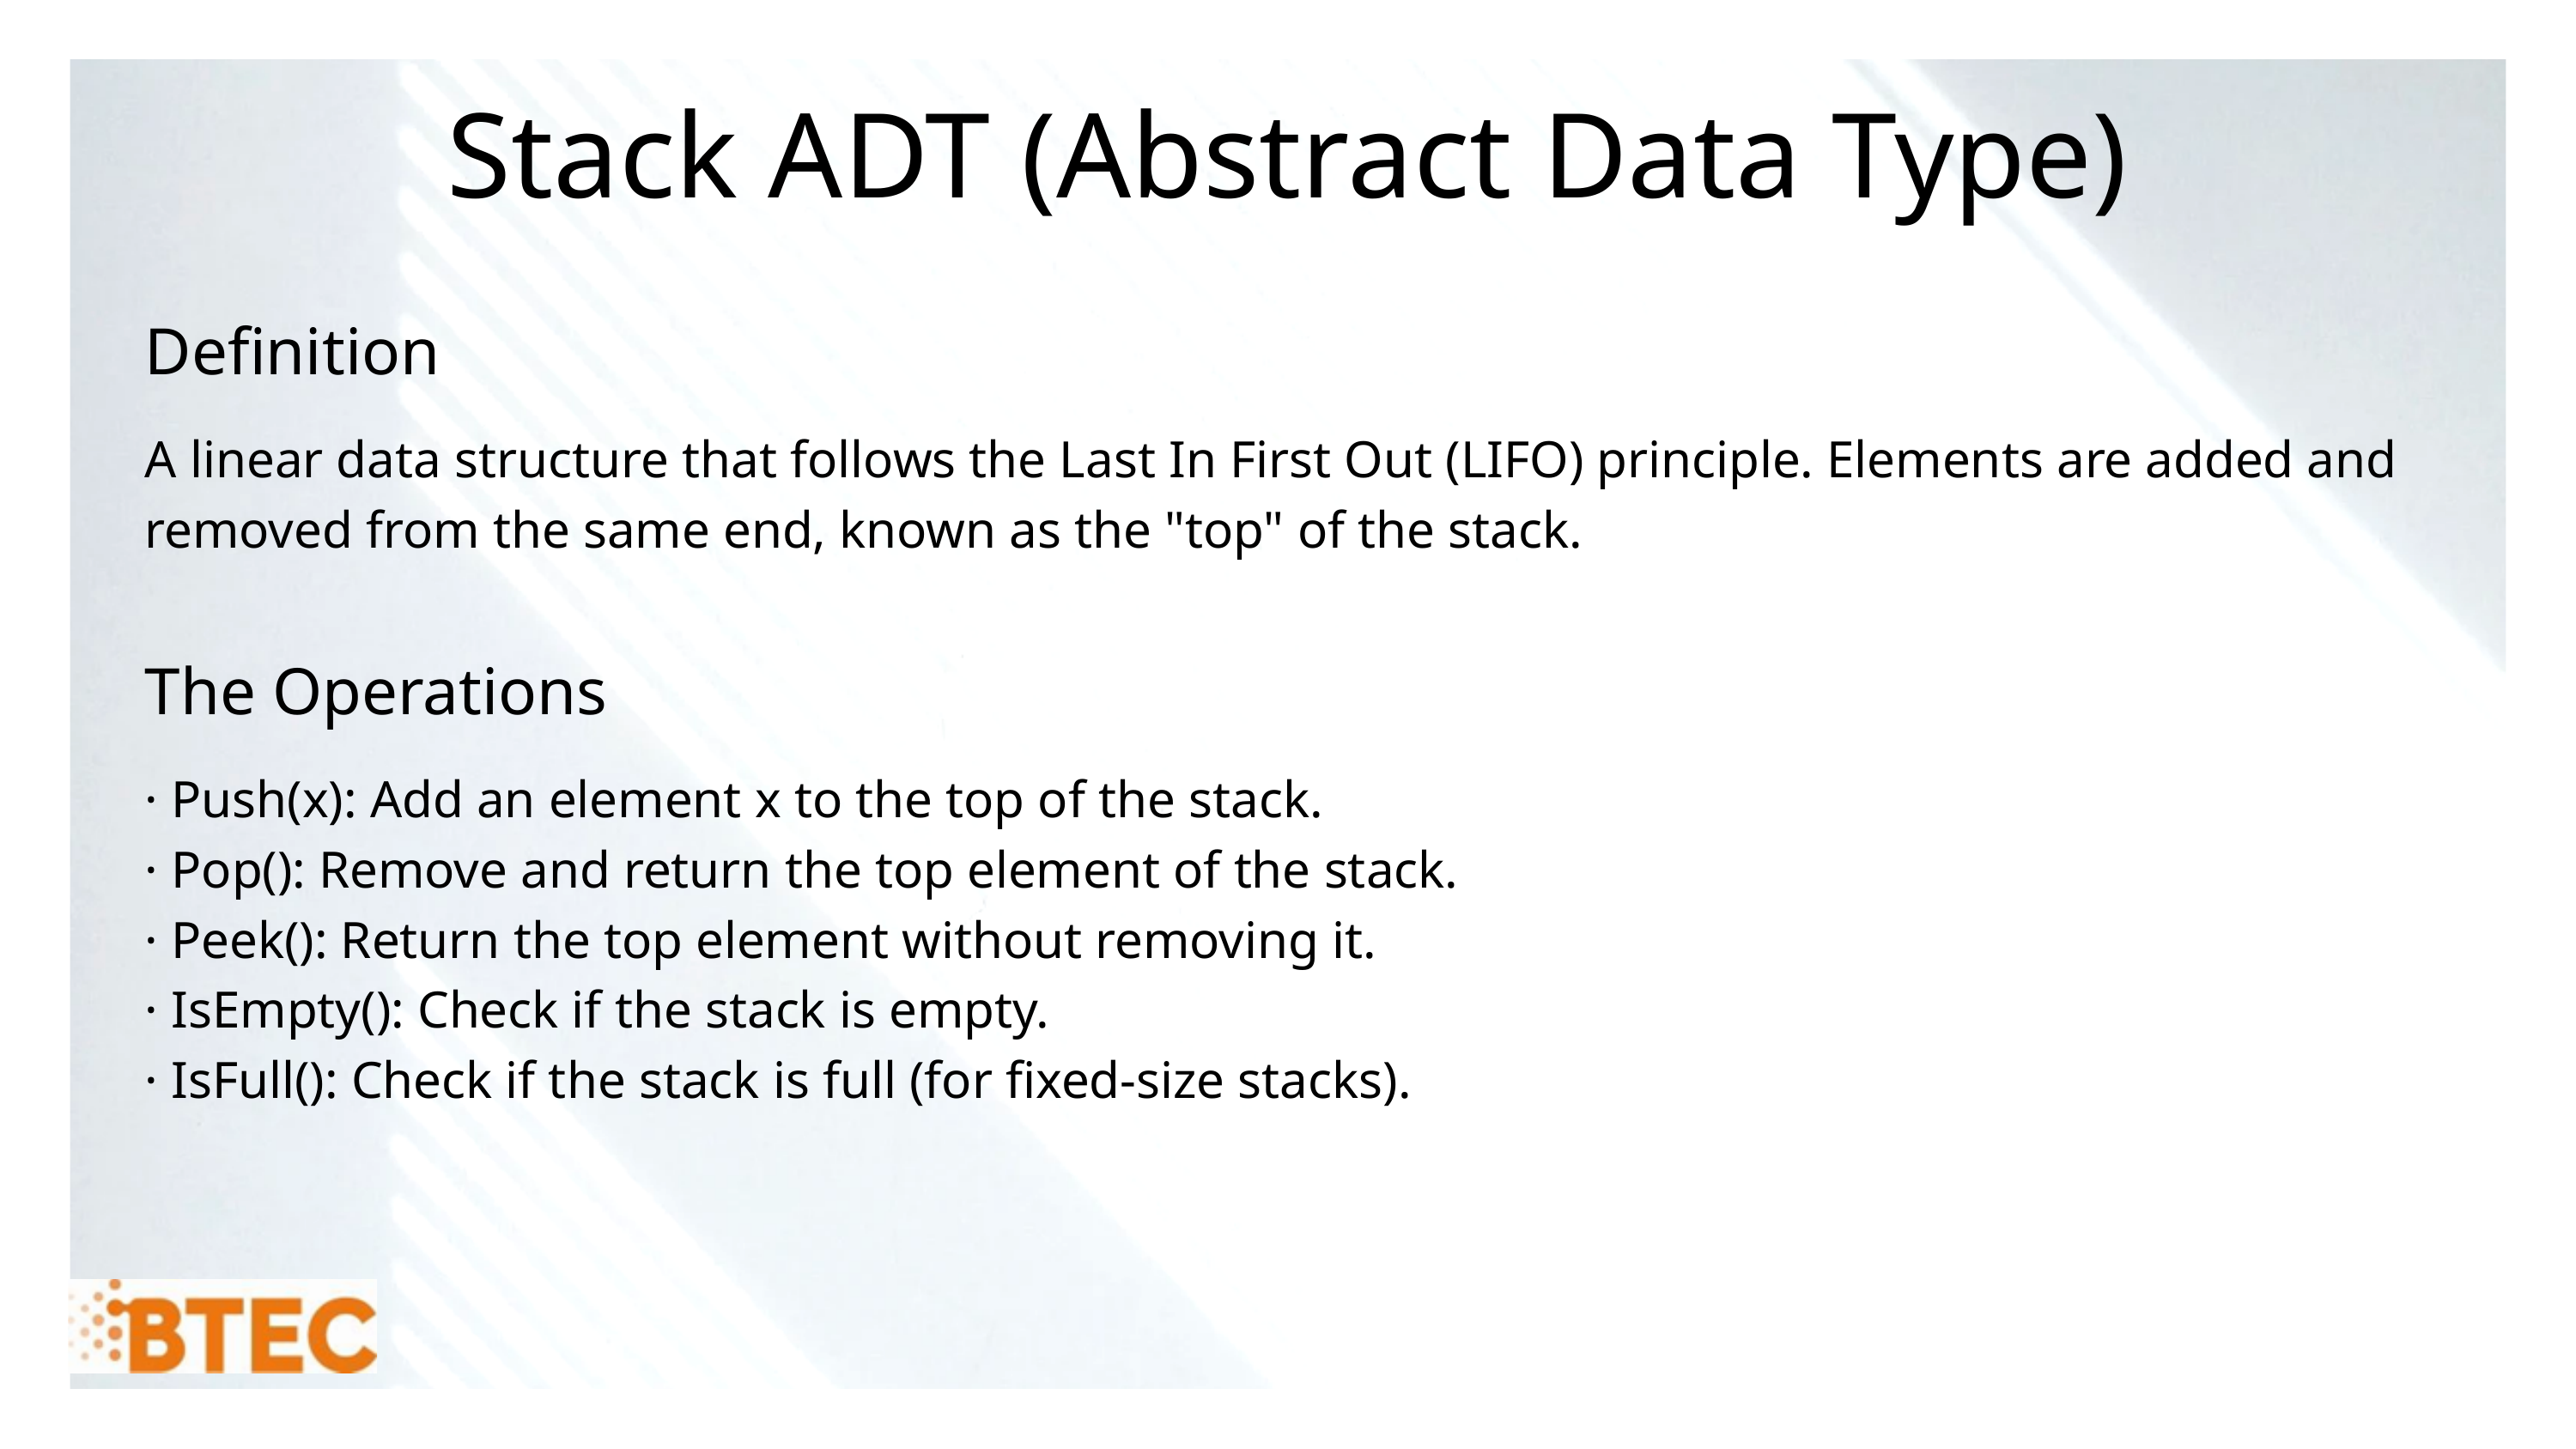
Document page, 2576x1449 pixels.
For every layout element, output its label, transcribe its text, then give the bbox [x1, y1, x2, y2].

text_box Definition [144, 297, 725, 385]
text_box The Operations [144, 638, 725, 724]
text_box Stack ADT (Abstract Data Type) [370, 57, 2207, 215]
picture [70, 59, 2506, 1389]
text_box [68, 1279, 378, 1373]
text_box · Push(x): Add an element x to the top of the stack. · Pop(): Remove and return the top element of the stack. · Peek(): Return the top element without removing it. · IsEmpty(): Check if the stack is empty. · IsFull(): Check if the stack is full (for fixed-size stacks). [144, 757, 2461, 1105]
text_box A linear data structure that follows the Last In First Out (LIFO) principle. Elements are added and removed from the same end, known as the "top" of the stack. [144, 417, 2461, 555]
